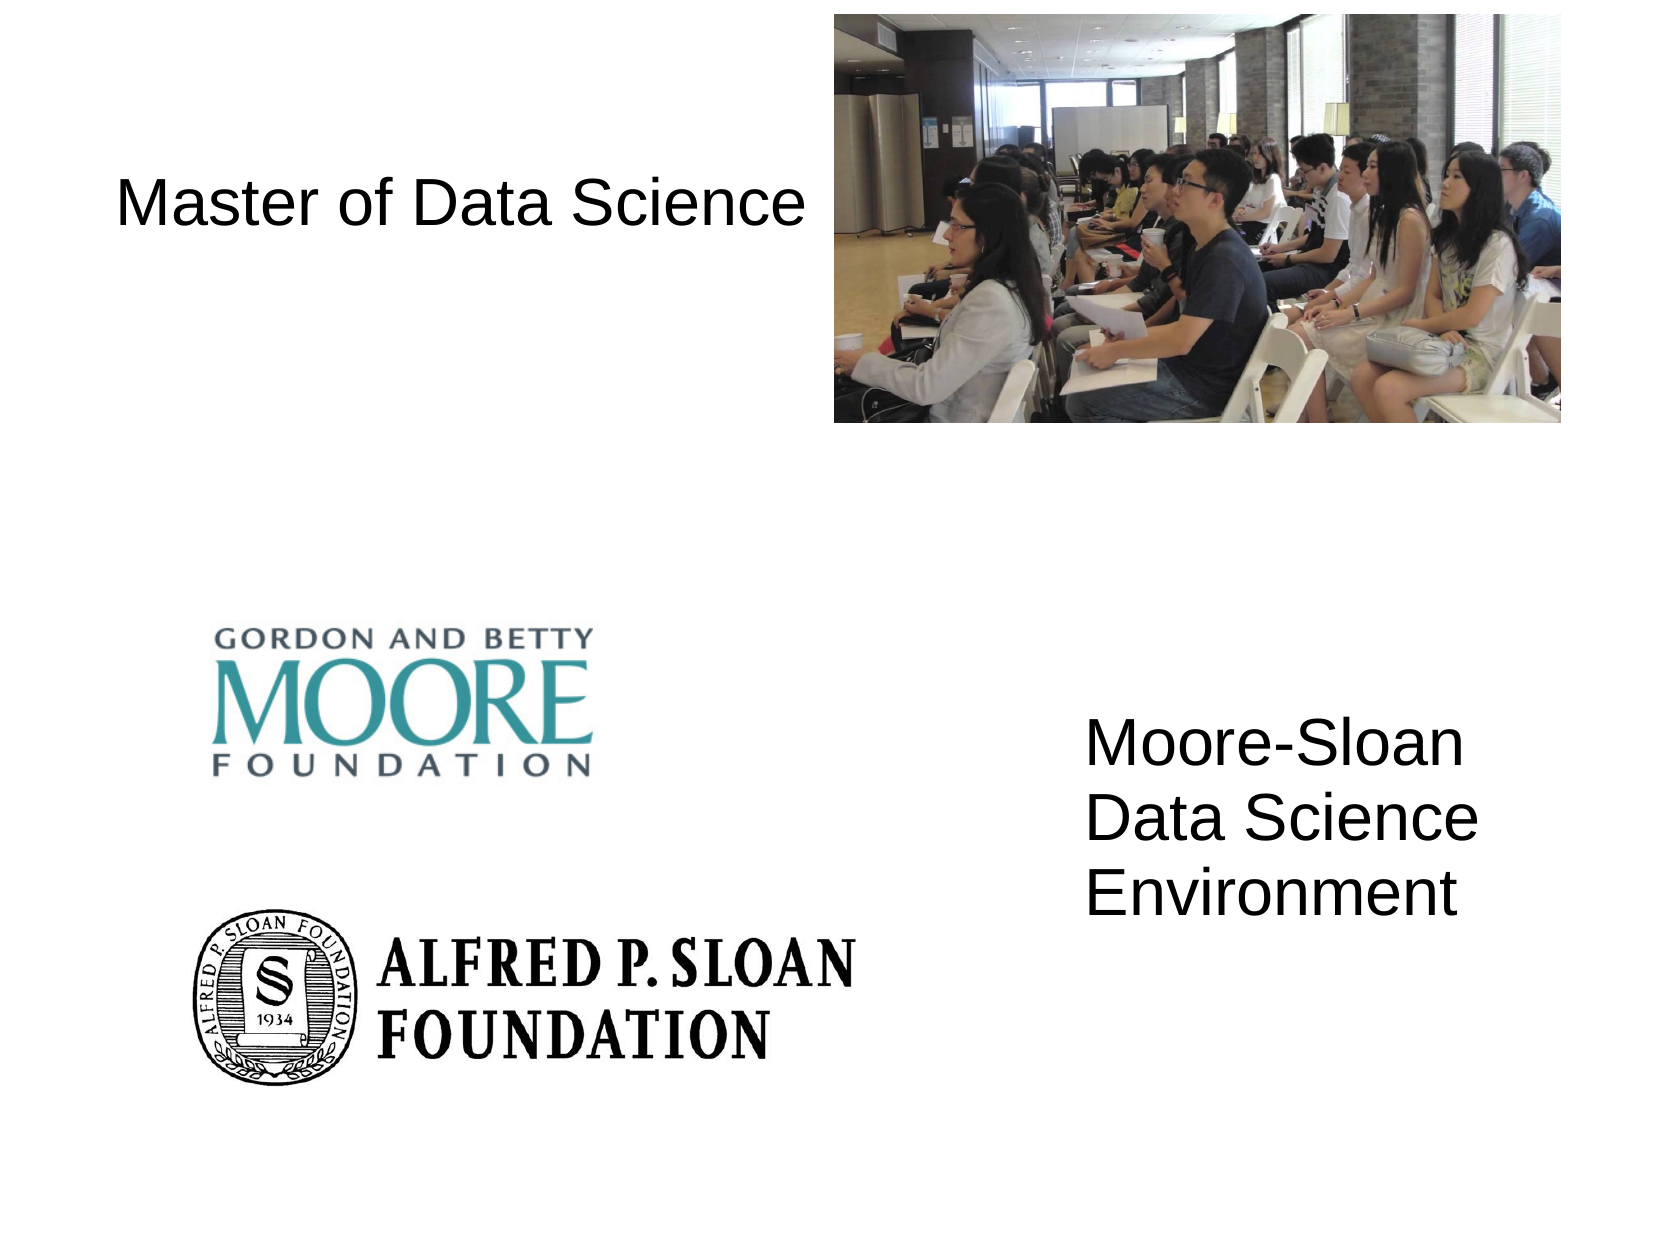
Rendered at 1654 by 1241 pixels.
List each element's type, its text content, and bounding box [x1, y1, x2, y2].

list Moore-Sloan Data Science Environment [1013, 705, 1654, 976]
picture [834, 14, 1561, 423]
list Master of Data Science [45, 165, 834, 286]
picture [150, 869, 976, 1131]
picture [148, 569, 661, 839]
